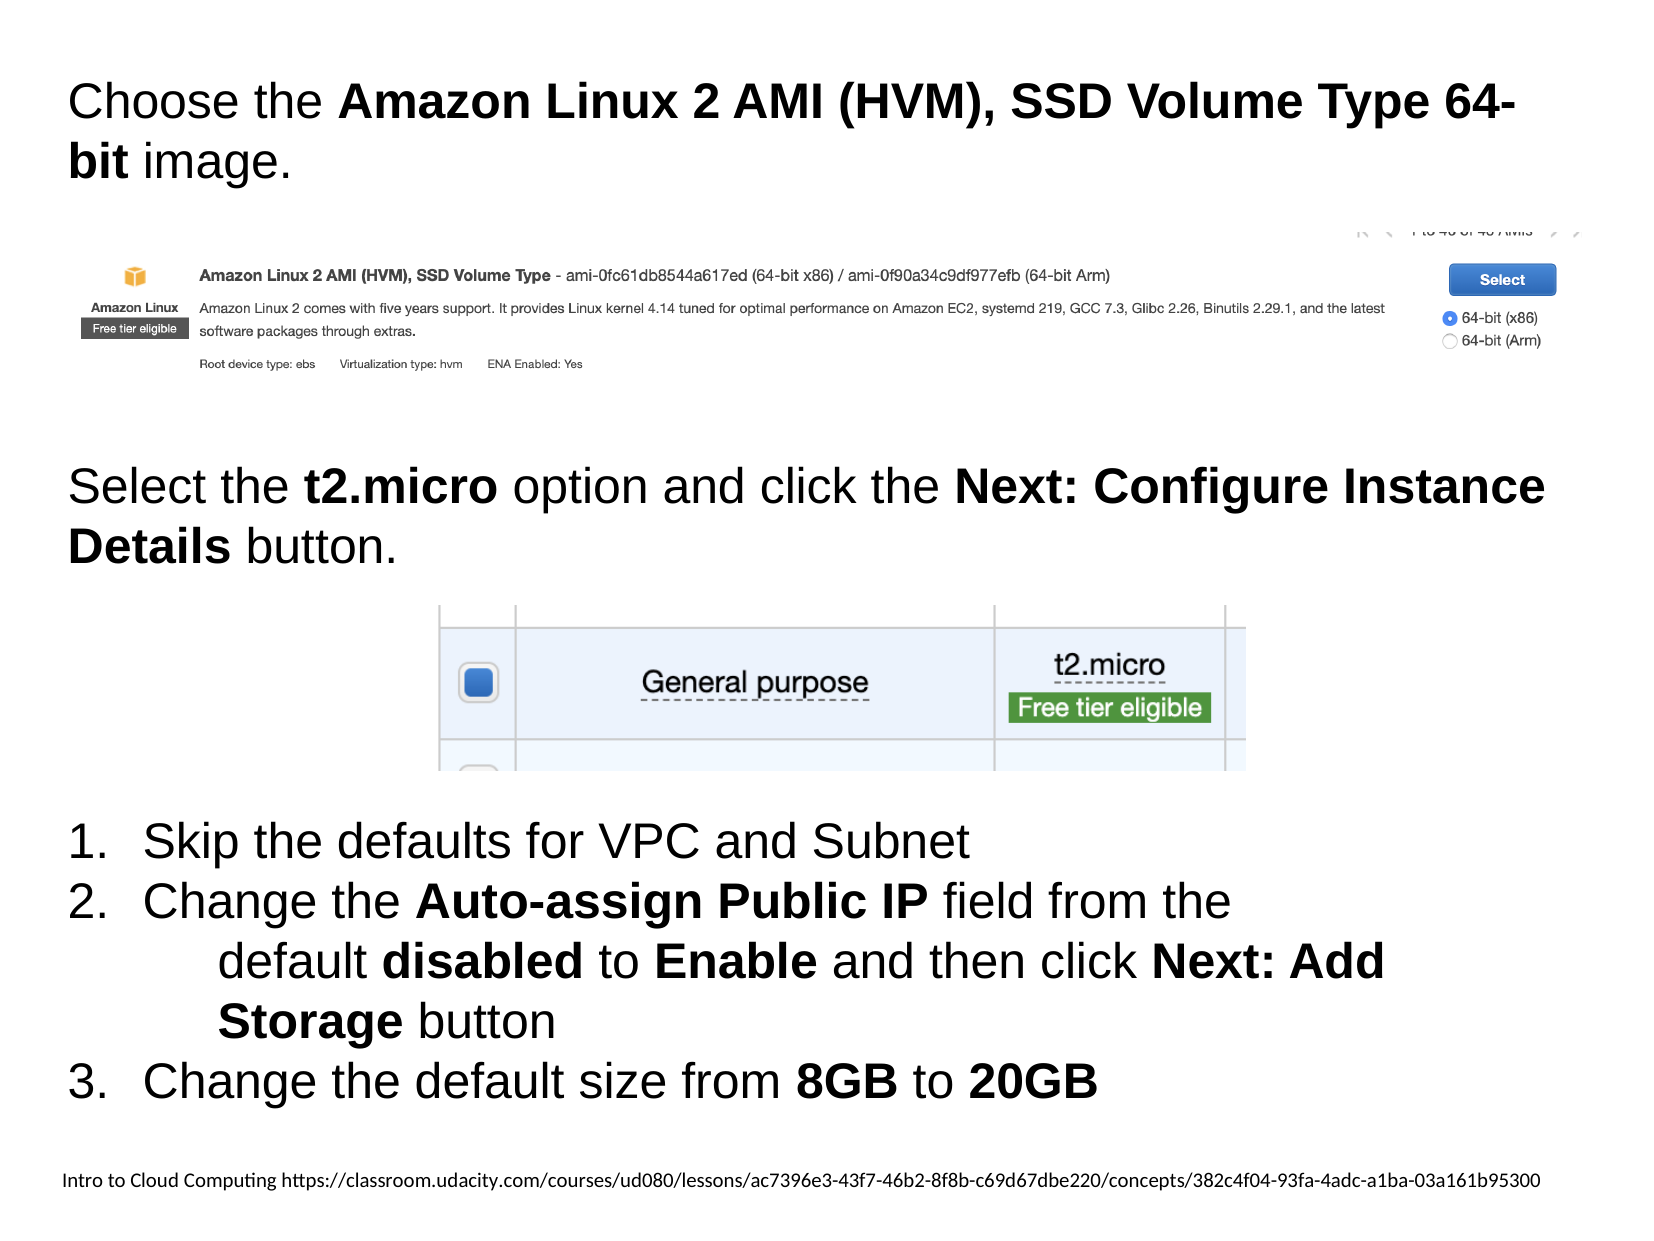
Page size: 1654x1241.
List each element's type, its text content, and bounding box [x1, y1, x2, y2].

text_box Skip the defaults for VPC and Subnet Change the Auto-assign Public IP field from the default disabled to Enable and then click Next: Add Storage button Change the default size from 8GB to 20GB [67, 808, 1556, 1081]
picture [67, 232, 1582, 382]
list Choose the Amazon Linux 2 AMI (HVM), SSD Volume Type 64-bit image. [67, 68, 1556, 232]
text_box Intro to Cloud Computing https://classroom.udacity.com/courses/ud080/lessons/ac7396e3-43f7-46b2-8f8b-c69d67dbe220/concepts/382c4f04-93fa-4adc-a1ba-03a161b95300 [47, 1164, 1620, 1241]
text_box Select the t2.micro option and click the Next: Configure Instance Details button. [67, 453, 1556, 617]
picture [421, 605, 1246, 771]
